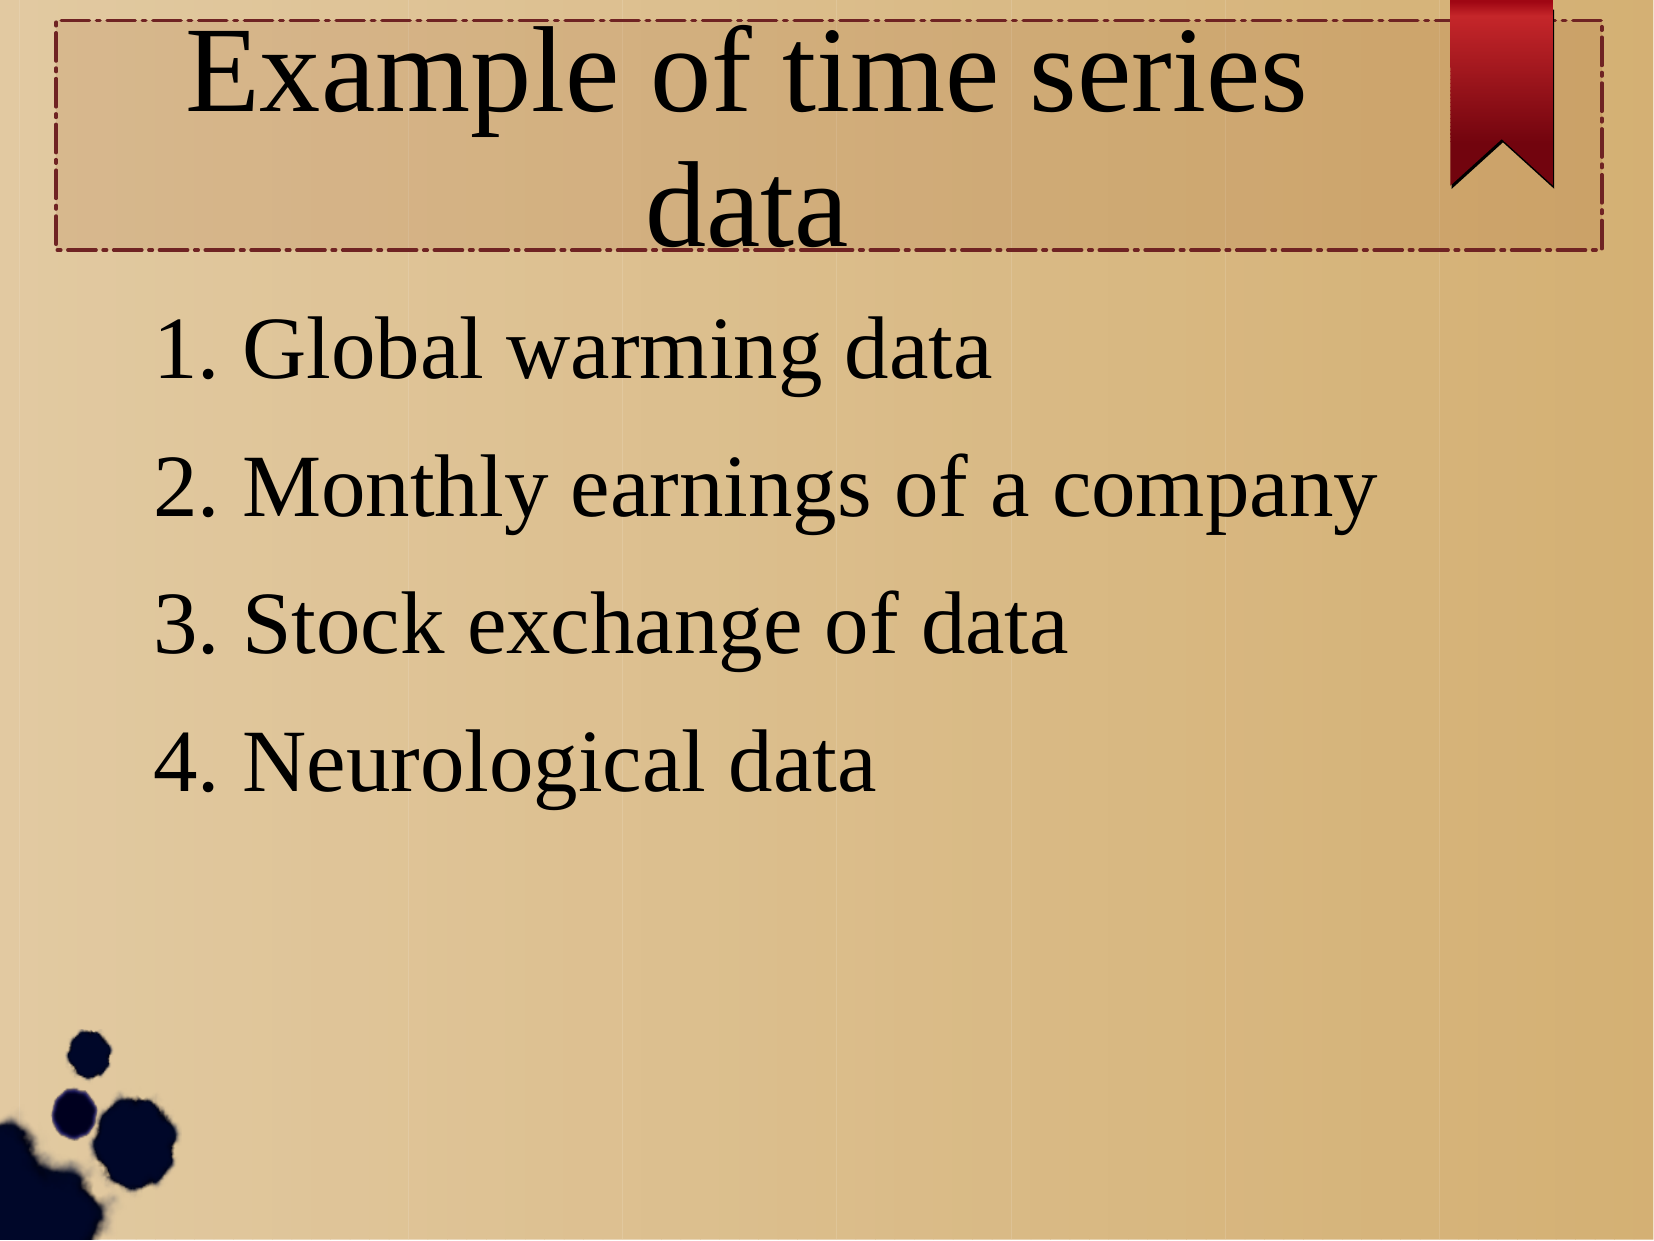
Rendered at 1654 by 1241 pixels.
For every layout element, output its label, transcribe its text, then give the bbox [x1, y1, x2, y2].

title Example of time series data [82, 2, 1412, 274]
list 1. Global warming data 2. Monthly earnings of a company 3. Stock exchange of data 4. Neurological data [82, 299, 1571, 1019]
